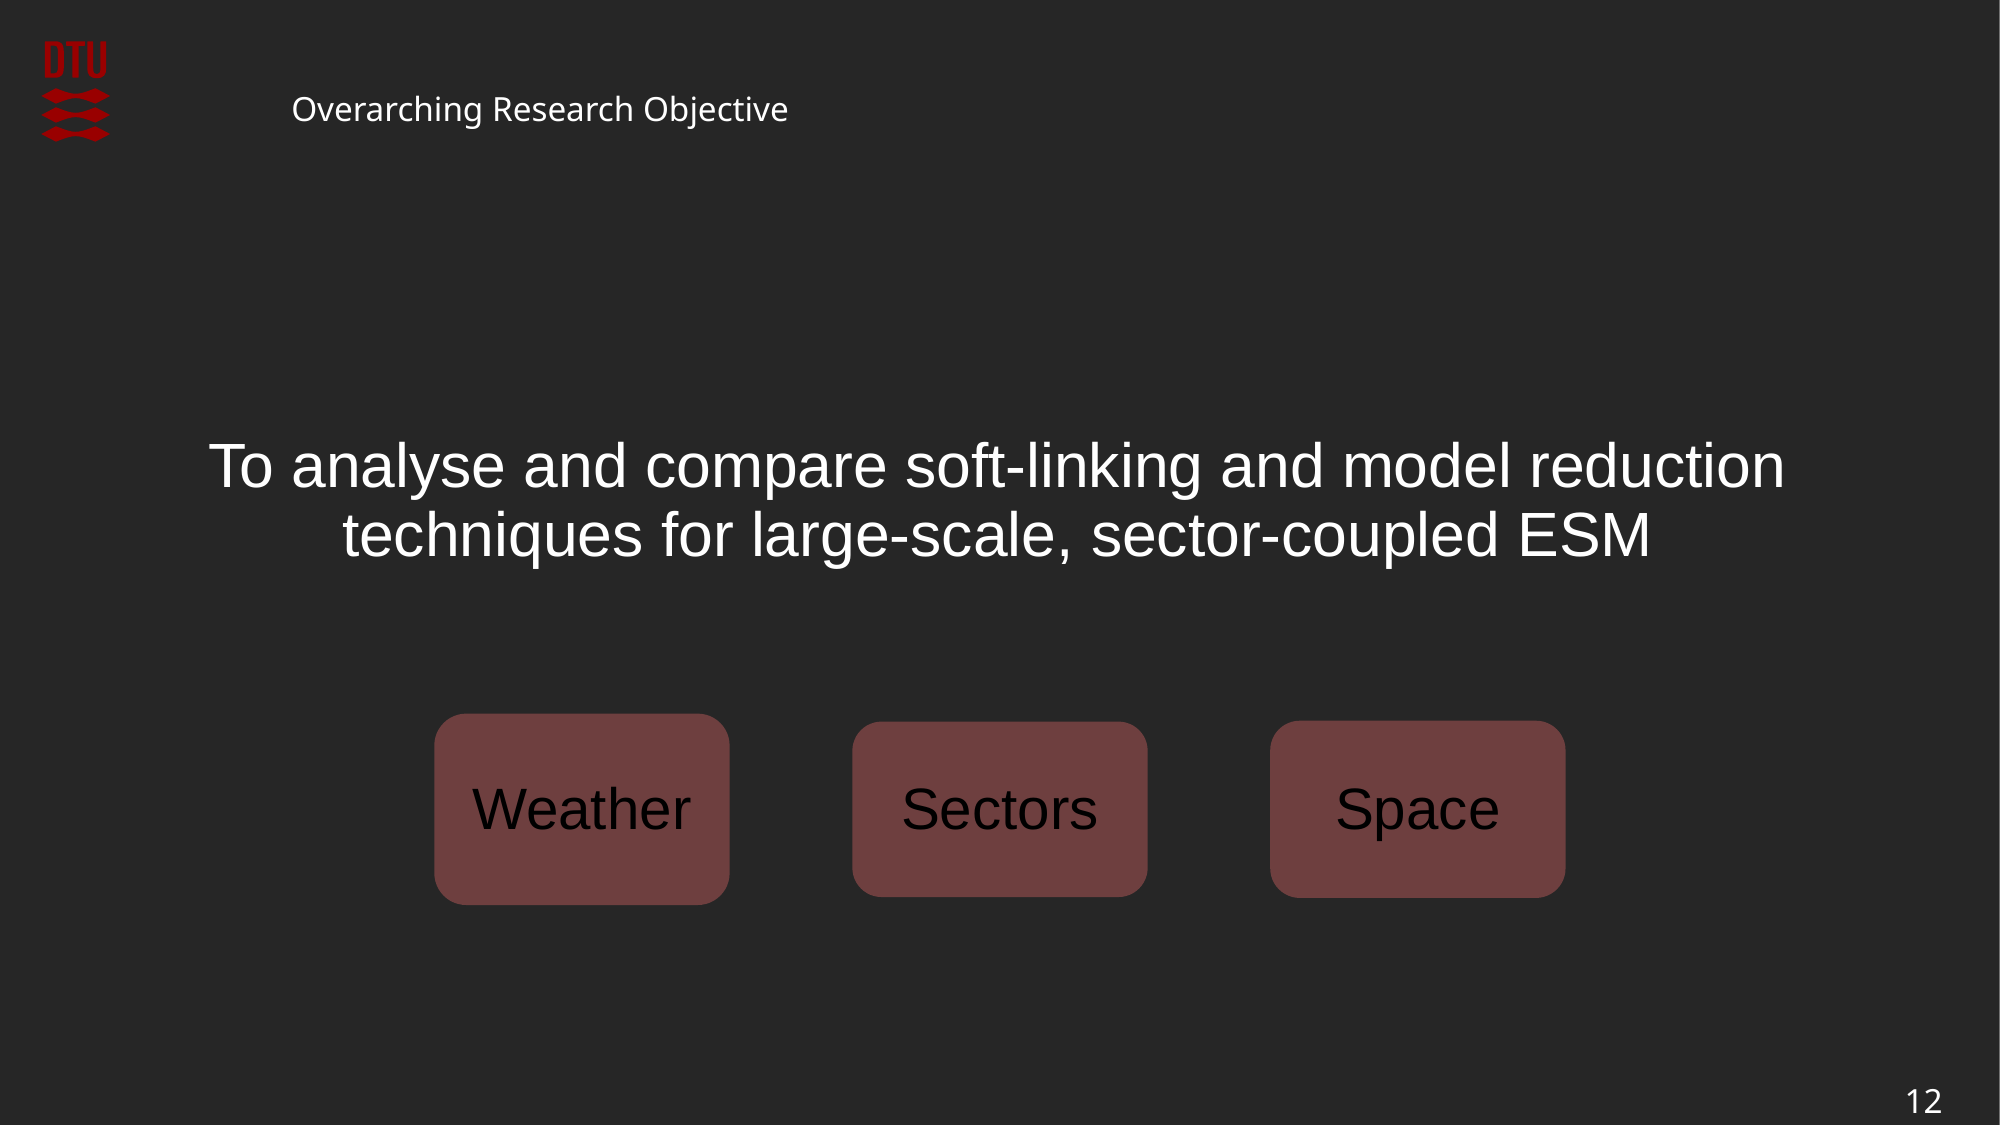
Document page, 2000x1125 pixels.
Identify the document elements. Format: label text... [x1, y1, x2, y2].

title Overarching Research Objective [291, 70, 1819, 148]
text_box Space [1270, 720, 1566, 898]
text_box To analyse and compare soft-linking and model reduction techniques for large-scale, sector-coupled ESM [146, 365, 1851, 636]
text_box Sectors [852, 721, 1148, 898]
text_box <number> [1889, 1073, 1983, 1125]
text_box Weather [434, 713, 730, 906]
